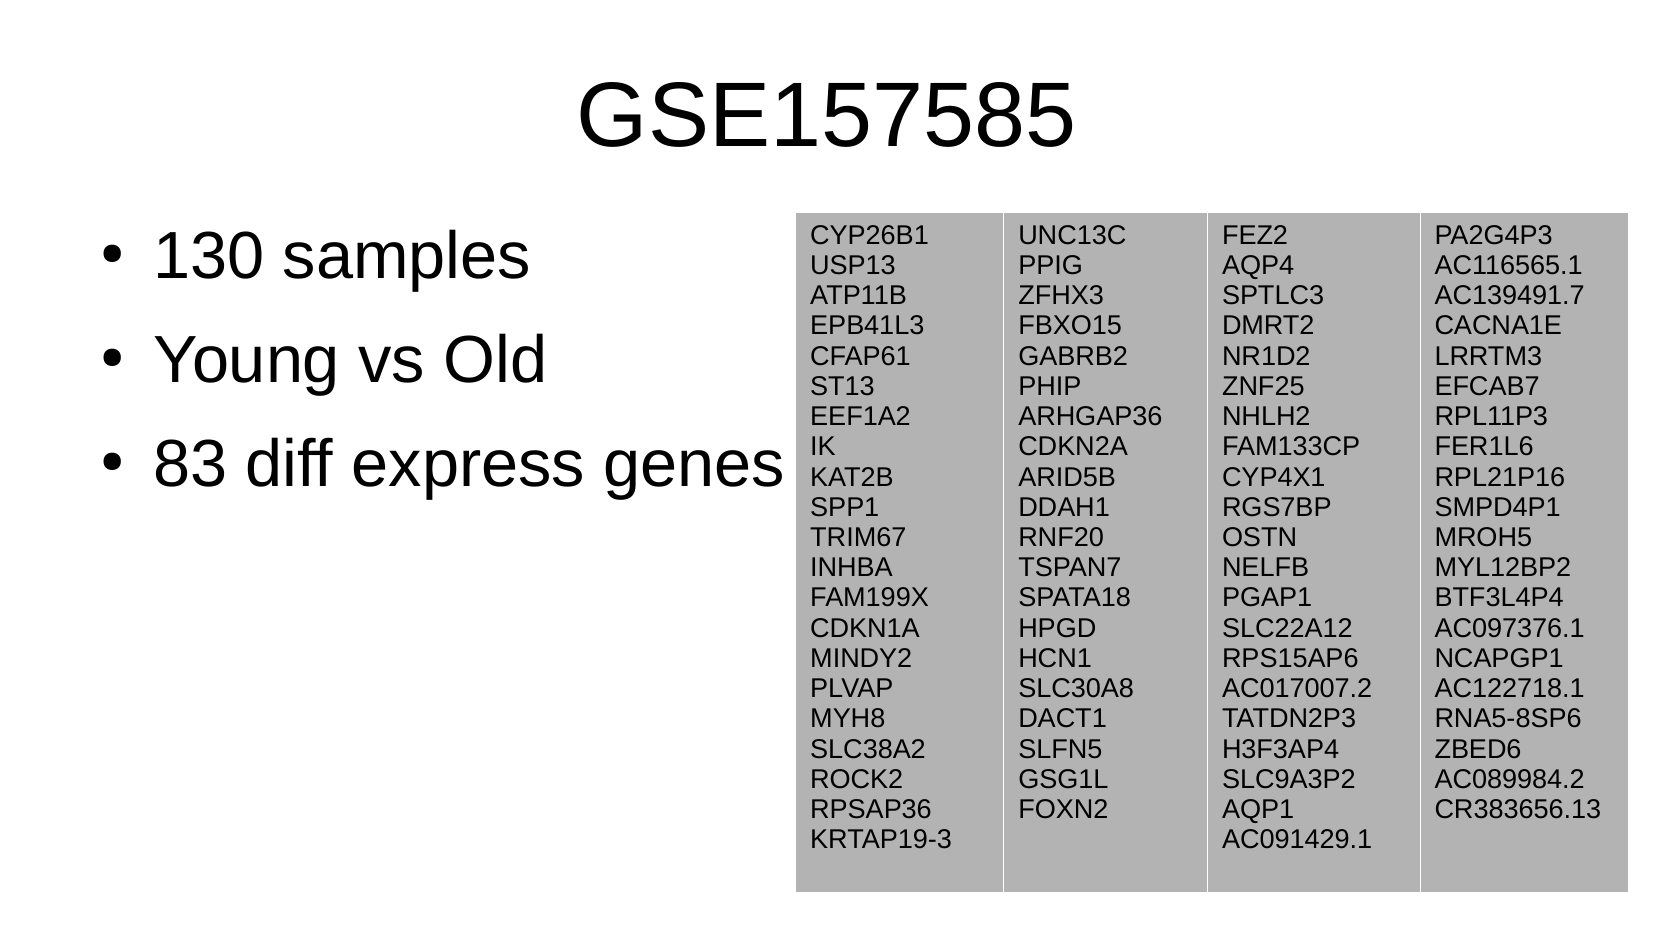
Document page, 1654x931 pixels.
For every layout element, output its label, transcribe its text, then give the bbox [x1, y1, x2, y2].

table_header PA2G4P3 AC116565.1 AC139491.7 CACNA1E LRRTM3 EFCAB7 RPL11P3 FER1L6 RPL21P16 SMPD4P1 MROH5 MYL12BP2 BTF3L4P4 AC097376.1 NCAPGP1 AC122718.1 RNA5-8SP6 ZBED6 AC089984.2 CR383656.13 [1421, 213, 1628, 892]
table_header UNC13C PPIG ZFHX3 FBXO15 GABRB2 PHIP ARHGAP36 CDKN2A ARID5B DDAH1 RNF20 TSPAN7 SPATA18 HPGD HCN1 SLC30A8 DACT1 SLFN5 GSG1L FOXN2 [1004, 213, 1207, 892]
title GSE157585 [82, 37, 1571, 193]
table_header CYP26B1 USP13 ATP11B EPB41L3 CFAP61 ST13 EEF1A2 IK KAT2B SPP1 TRIM67 INHBA FAM199X CDKN1A MINDY2 PLVAP MYH8 SLC38A2 ROCK2 RPSAP36 KRTAP19-3 [796, 213, 1003, 892]
table_header FEZ2 AQP4 SPTLC3 DMRT2 NR1D2 ZNF25 NHLH2 FAM133CP CYP4X1 RGS7BP OSTN NELFB PGAP1 SLC22A12 RPS15AP6 AC017007.2 TATDN2P3 H3F3AP4 SLC9A3P2 AQP1 AC091429.1 [1208, 213, 1420, 892]
list 130 samples Young vs Old 83 diff express genes [82, 217, 795, 758]
